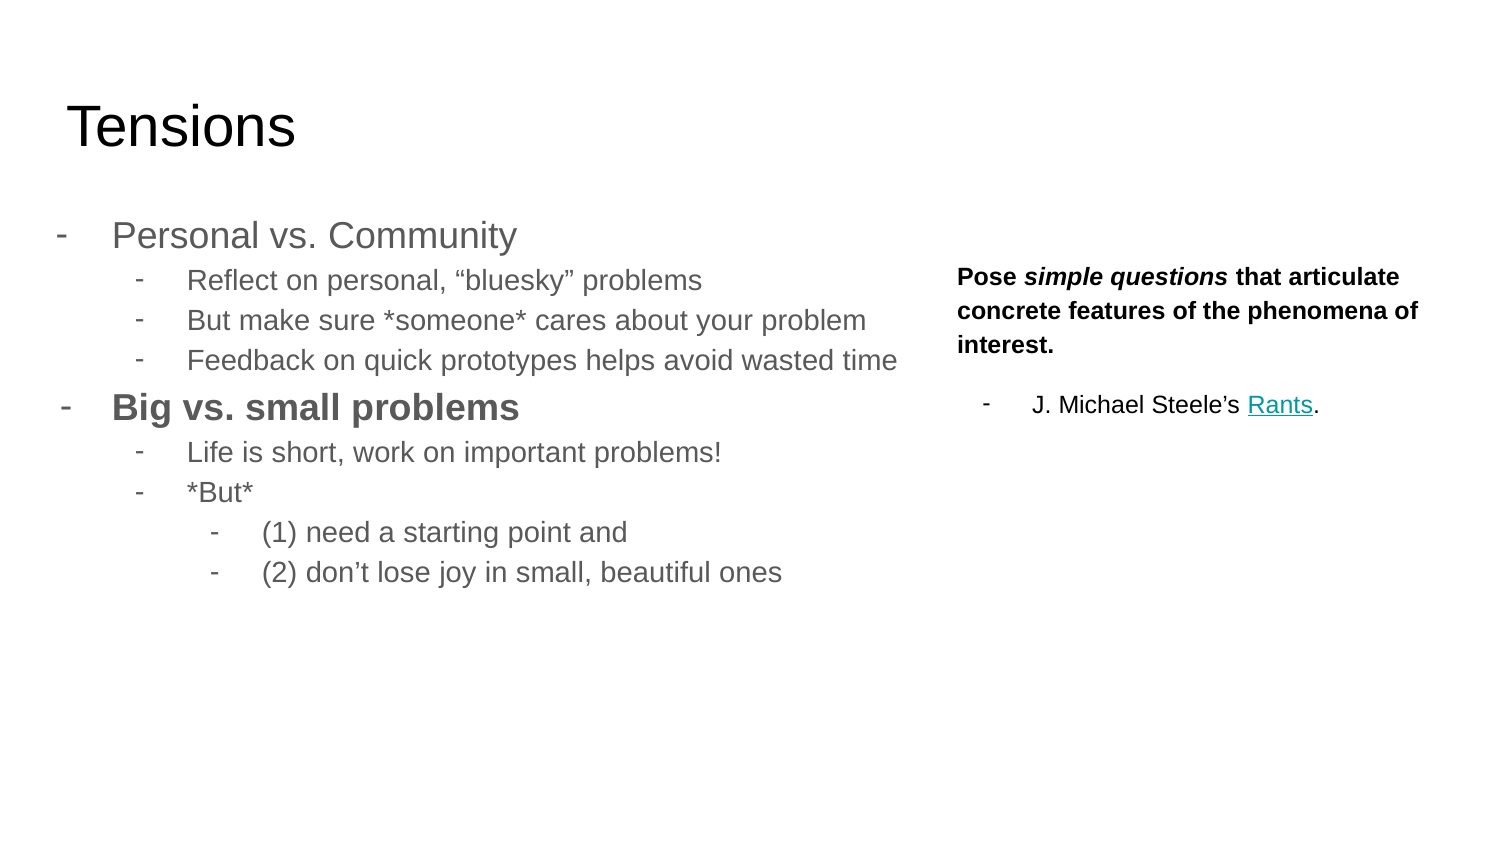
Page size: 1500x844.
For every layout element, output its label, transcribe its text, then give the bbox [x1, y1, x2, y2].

text_box Pose simple questions that articulate concrete features of the phenomena of interest. J. Michael Steele’s Rants. [942, 240, 1479, 494]
title Tensions [51, 72, 1449, 167]
list Personal vs. Community Reflect on personal, “bluesky” problems But make sure *someone* cares about your problem Feedback on quick prototypes helps avoid wasted time Big vs. small problems Life is short, work on important problems! *But* (1) need a starting point and (2) don’t lose joy in small, beautiful ones [21, 189, 1049, 564]
